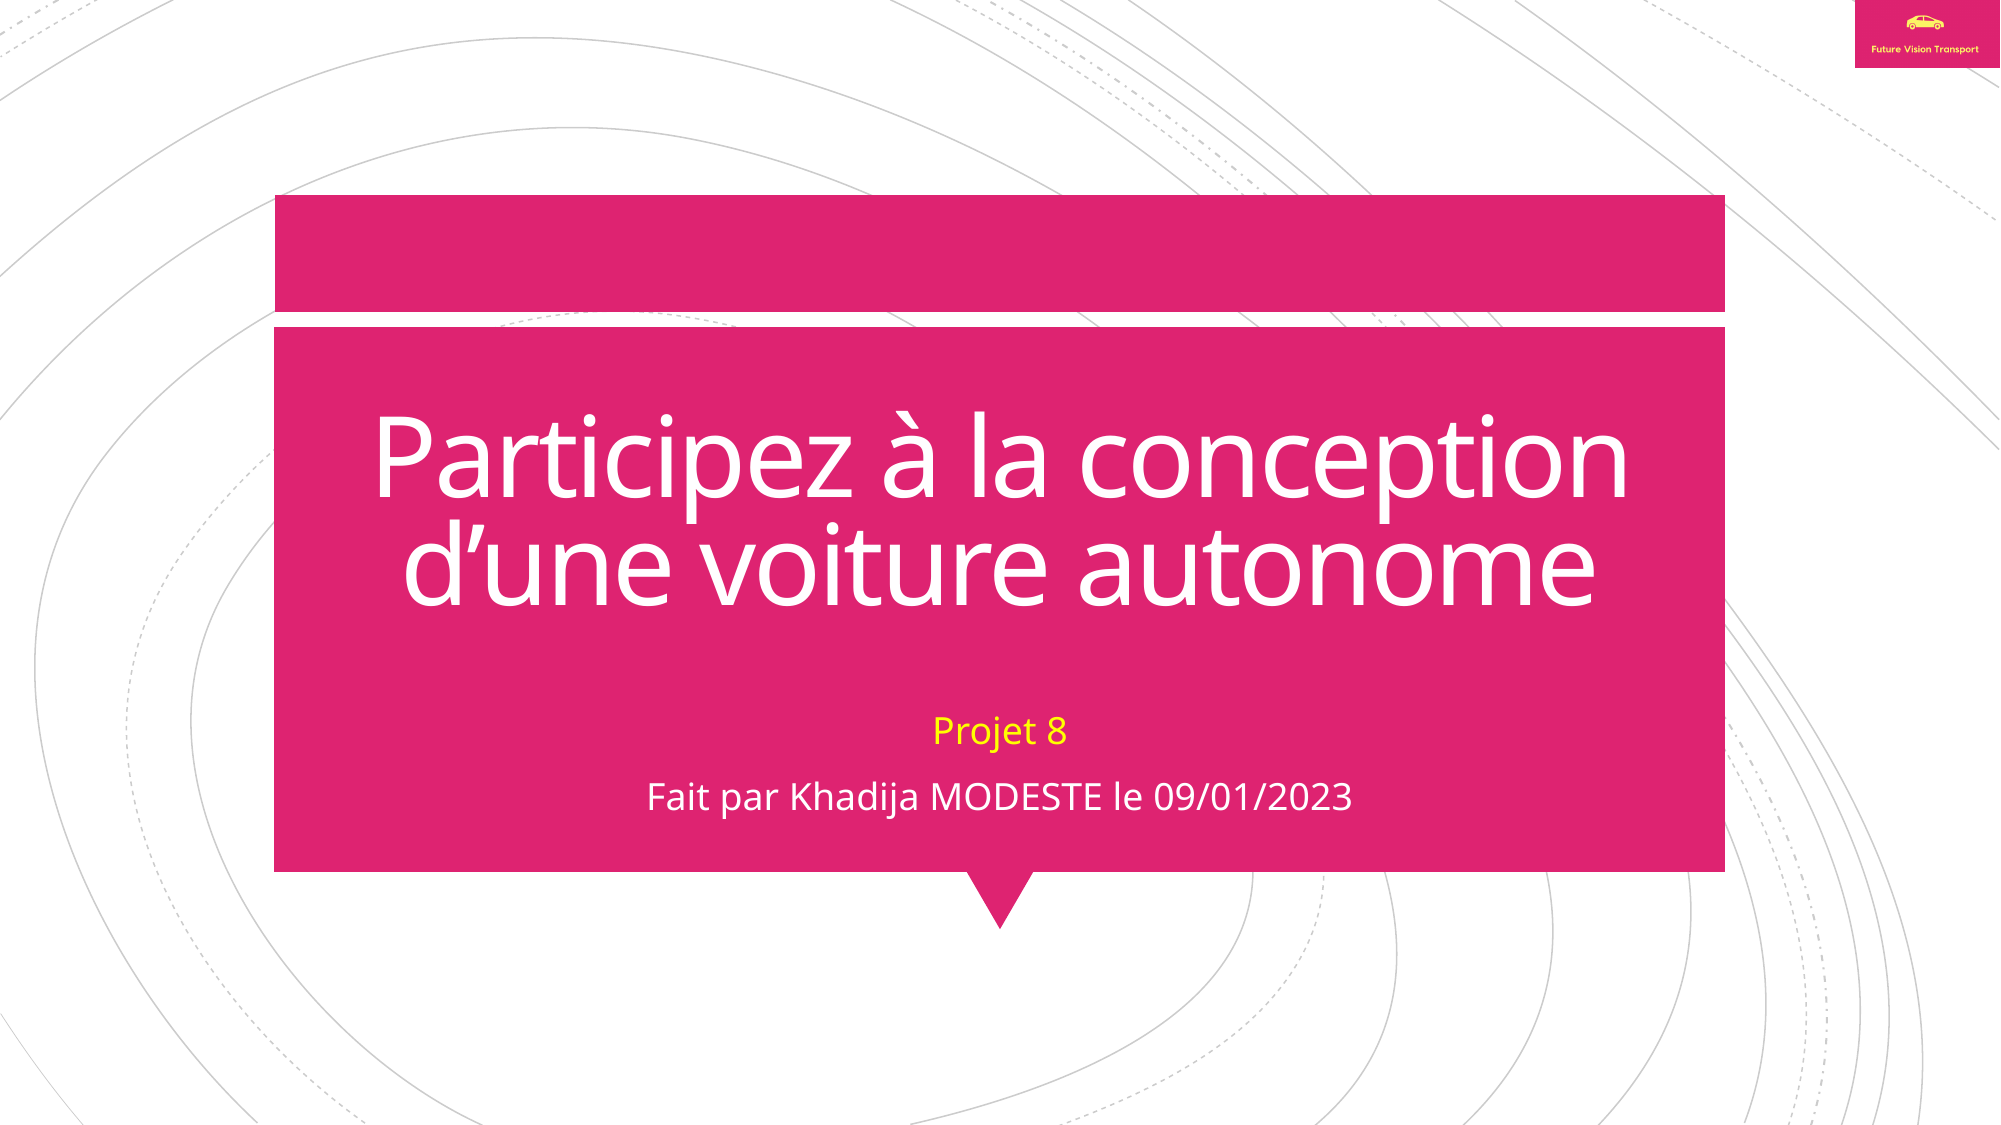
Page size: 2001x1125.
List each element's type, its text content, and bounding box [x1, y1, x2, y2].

title Participez à la conception d’une voiture autonome [288, 340, 1713, 628]
picture [1855, 0, 2000, 68]
subtitle Projet 8 Fait par Khadija MODESTE le 09/01/2023 [288, 640, 1712, 858]
